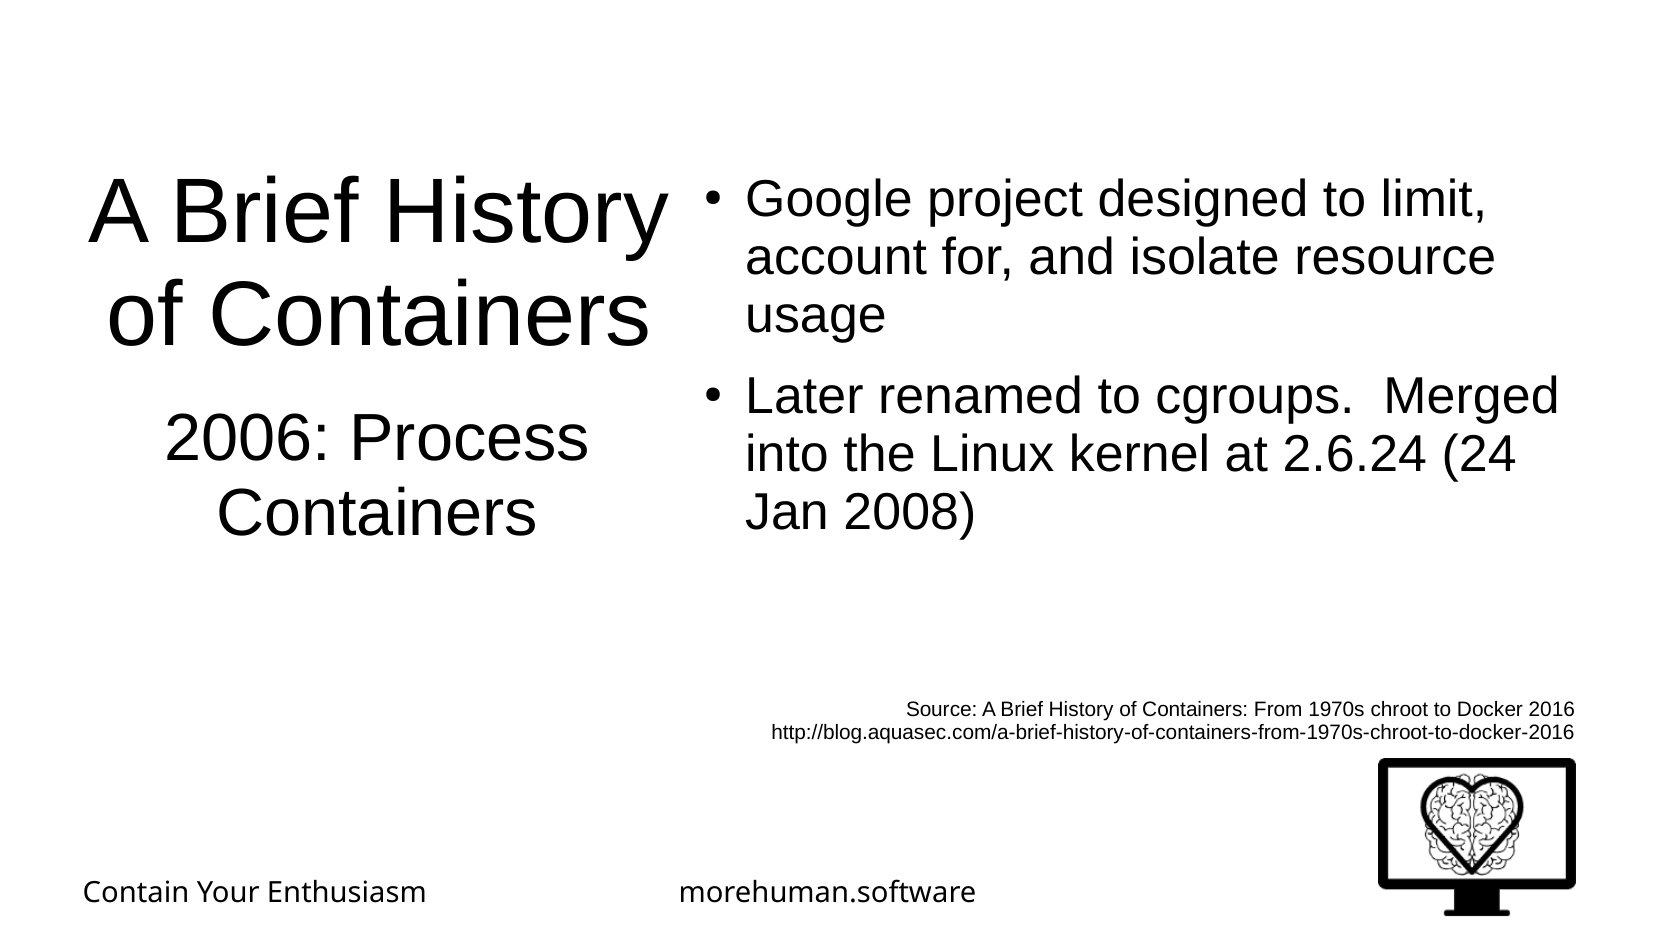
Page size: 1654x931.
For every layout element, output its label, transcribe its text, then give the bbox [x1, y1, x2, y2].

text_box Source: A Brief History of Containers: From 1970s chroot to Docker 2016 http://blog.aquasec.com/a-brief-history-of-containers-from-1970s-chroot-to-docker-2016 [734, 689, 1590, 775]
list Google project designed to limit, account for, and isolate resource usage Later renamed to cgroups. Merged into the Linux kernel at 2.6.24 (24 Jan 2008) [690, 169, 1572, 545]
title A Brief History of Containers [83, 154, 676, 371]
picture [1378, 775, 1576, 925]
text_box 2006: Process Containers [81, 400, 674, 705]
